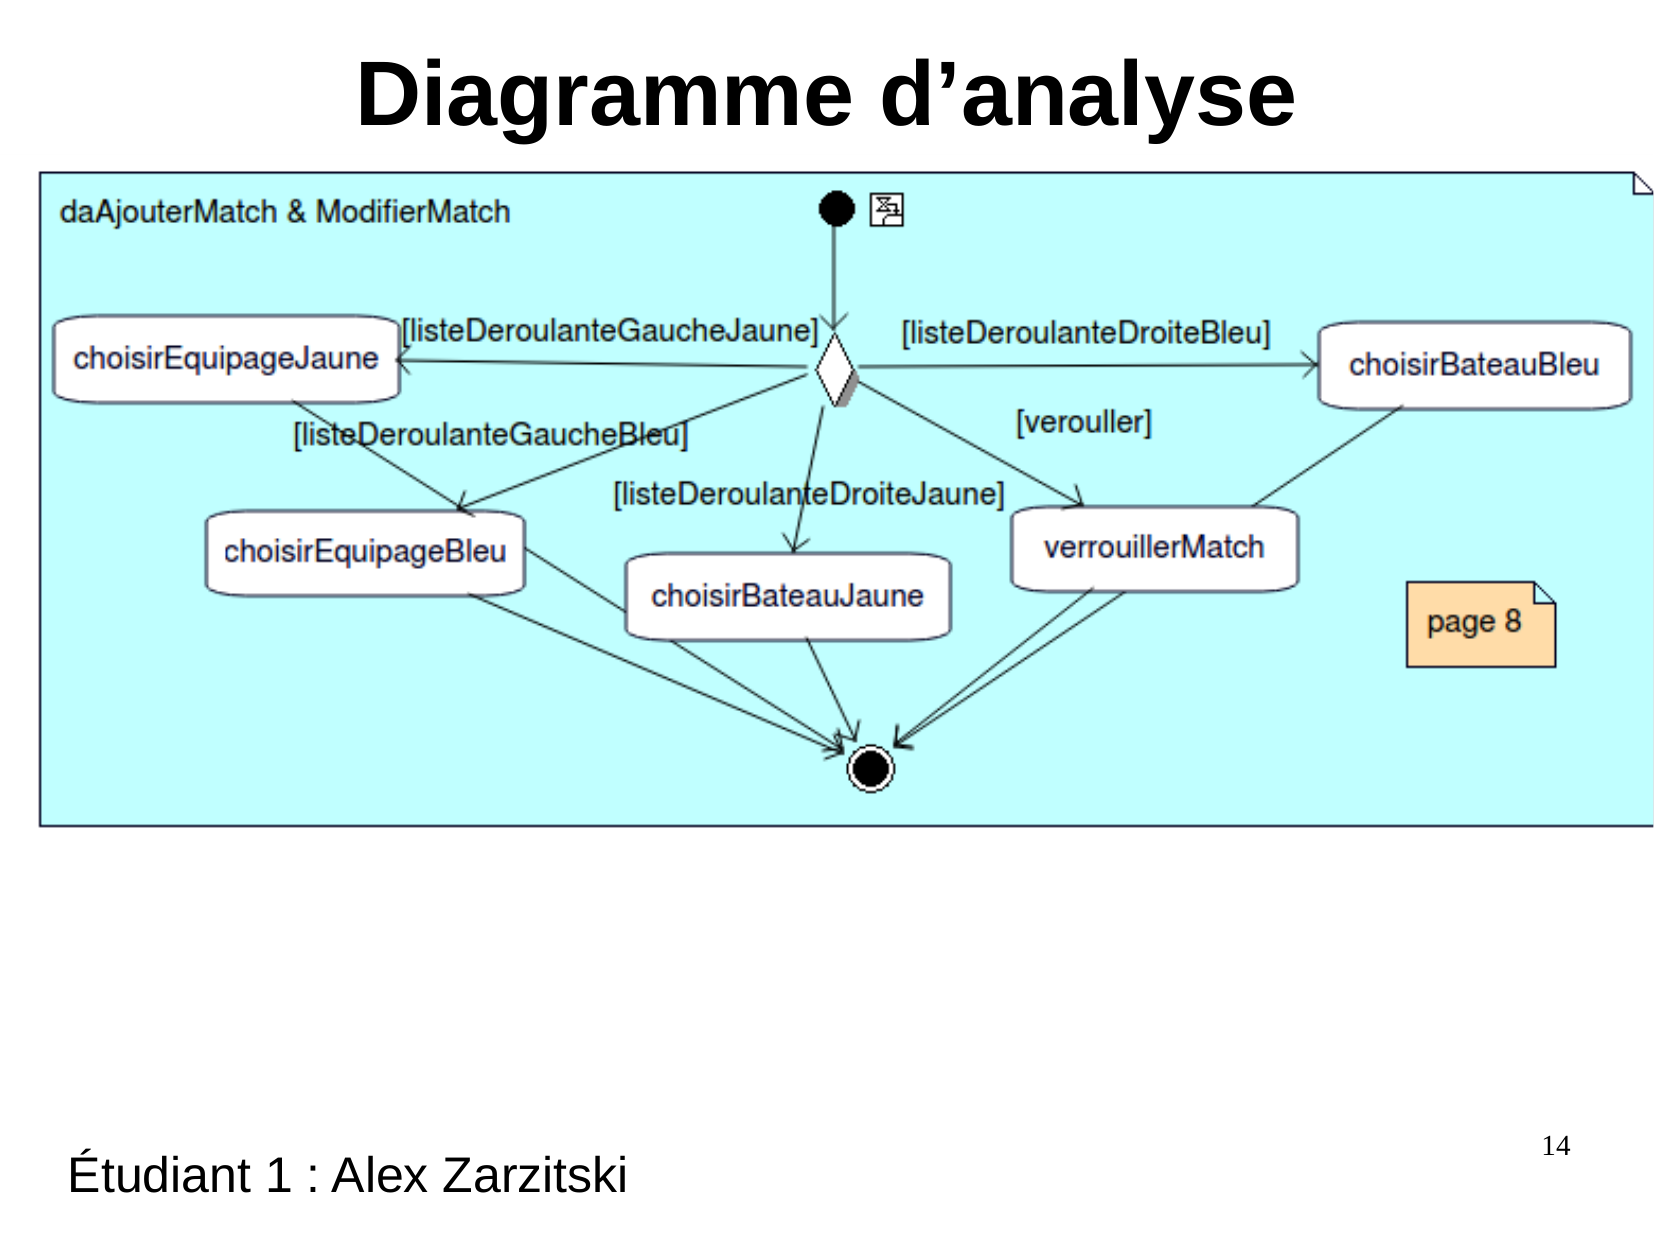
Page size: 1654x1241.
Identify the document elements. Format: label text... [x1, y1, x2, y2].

title Diagramme d’analyse [82, 0, 1571, 153]
text_box Étudiant 1 : Alex Zarzitski [53, 1139, 650, 1211]
picture [0, 153, 1654, 851]
